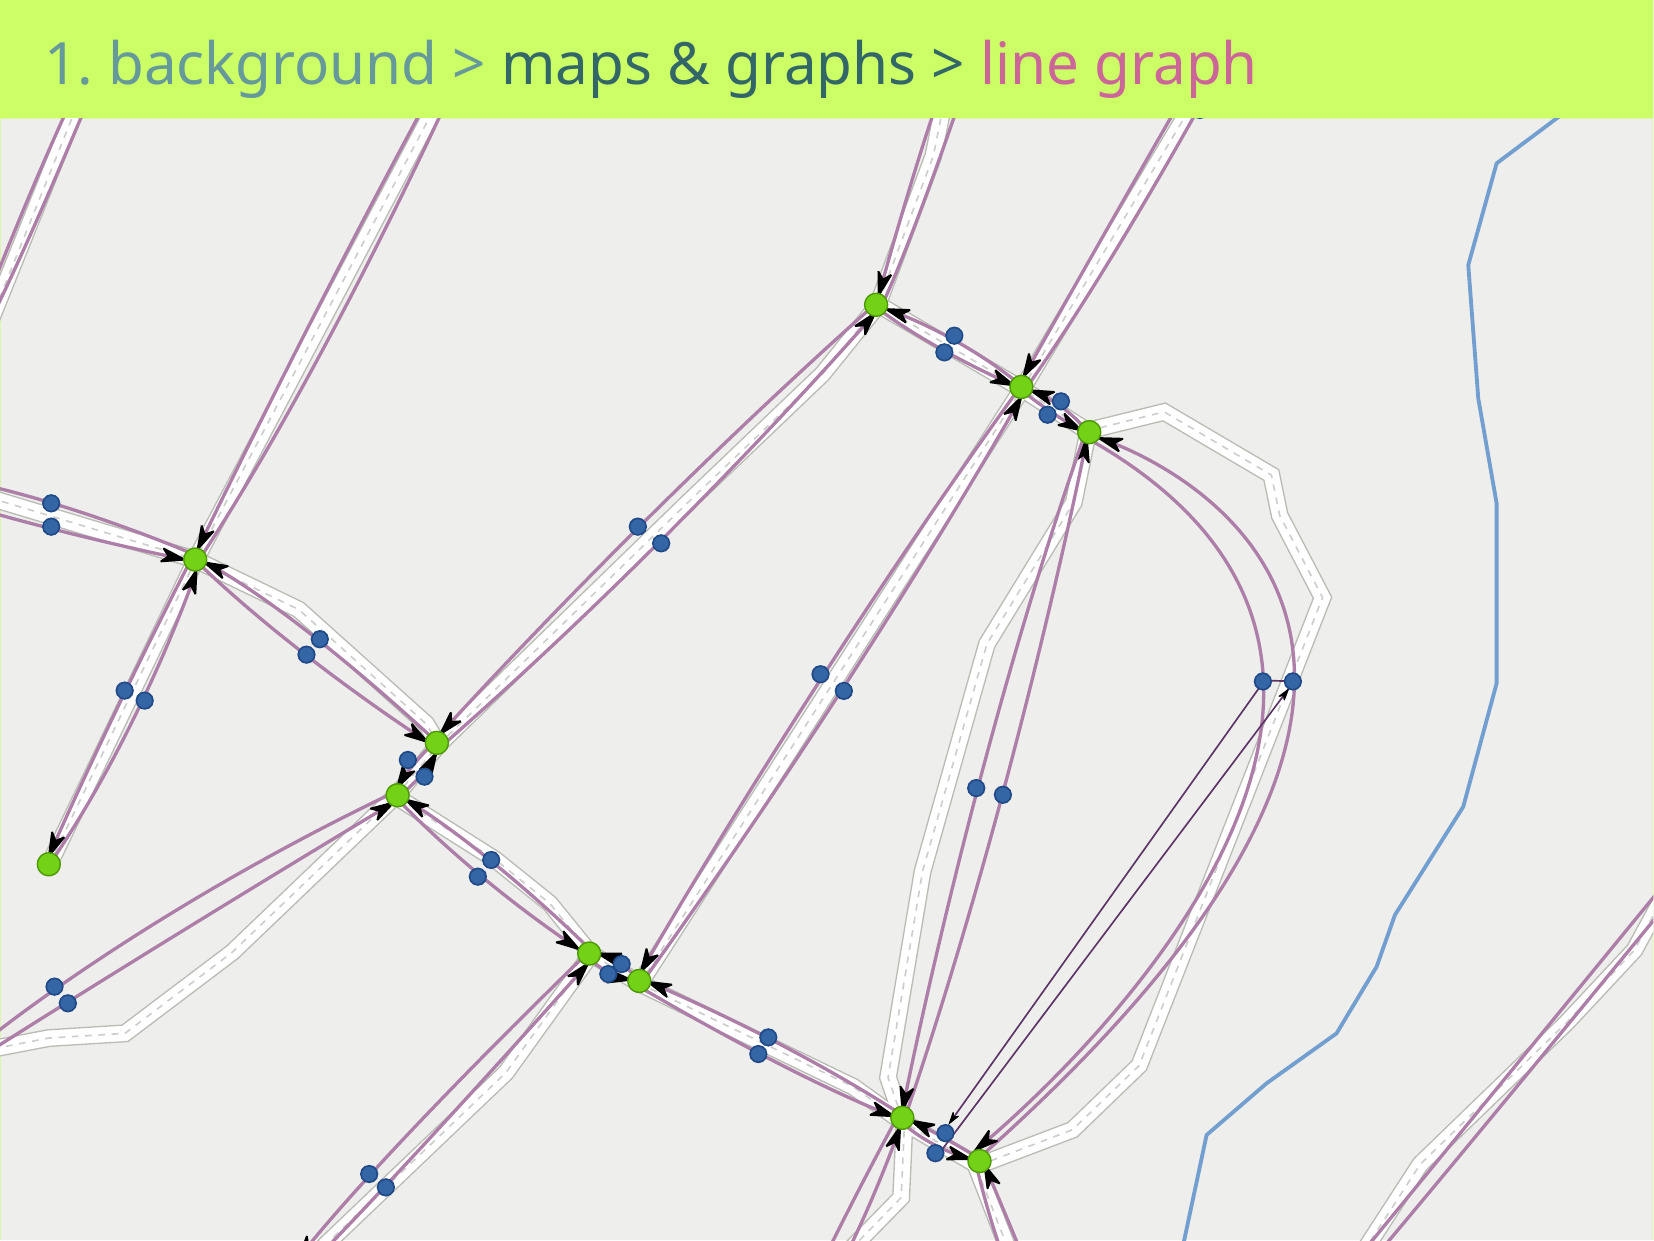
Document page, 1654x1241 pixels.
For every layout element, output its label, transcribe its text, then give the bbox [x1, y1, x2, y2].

text_box 1. background > maps & graphs > line graph [29, 14, 1130, 118]
picture [0, 118, 1654, 1241]
